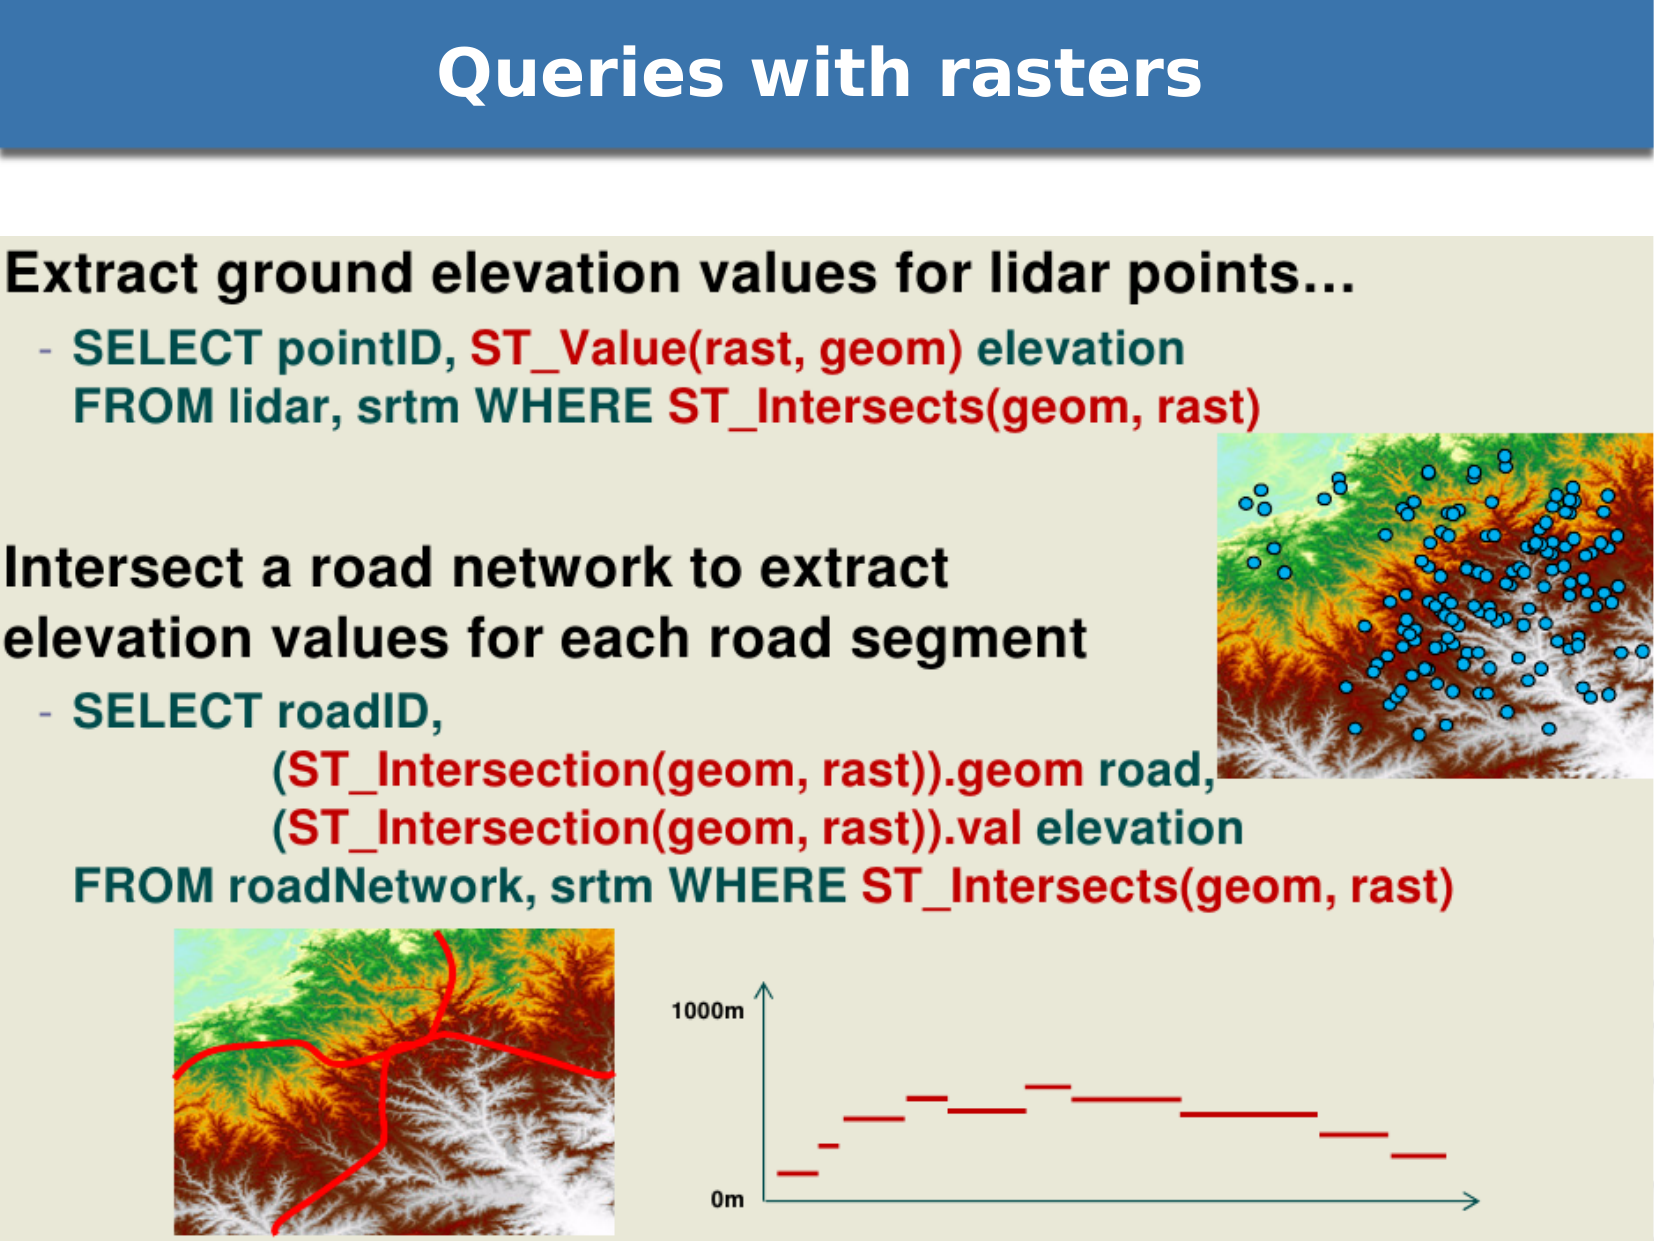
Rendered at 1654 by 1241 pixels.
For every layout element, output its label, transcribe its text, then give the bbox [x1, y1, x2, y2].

title Queries with rasters [76, 0, 1565, 148]
picture [0, 0, 1654, 1241]
